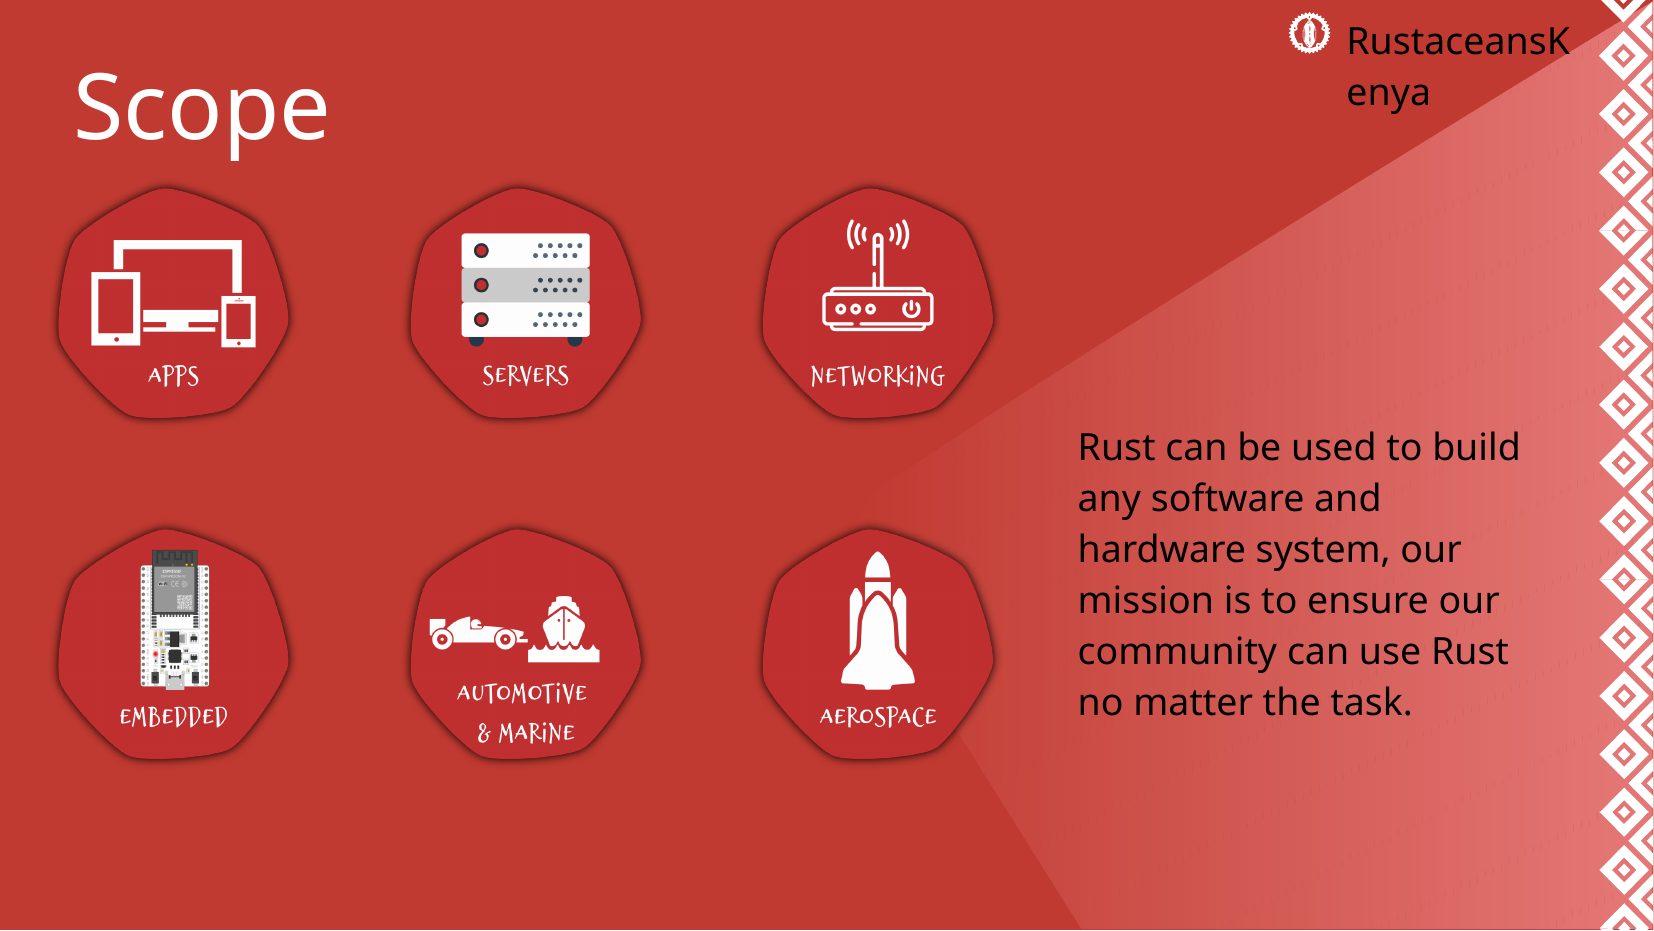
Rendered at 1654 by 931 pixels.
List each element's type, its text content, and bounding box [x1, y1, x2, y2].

text_box Scope [59, 34, 1595, 178]
text_box Rust can be used to build any software and hardware system, our mission is to ensure our community can use Rust no matter the task. [1062, 413, 1565, 745]
picture [47, 0, 1654, 931]
text_box RustaceansKenya [1331, 6, 1598, 60]
